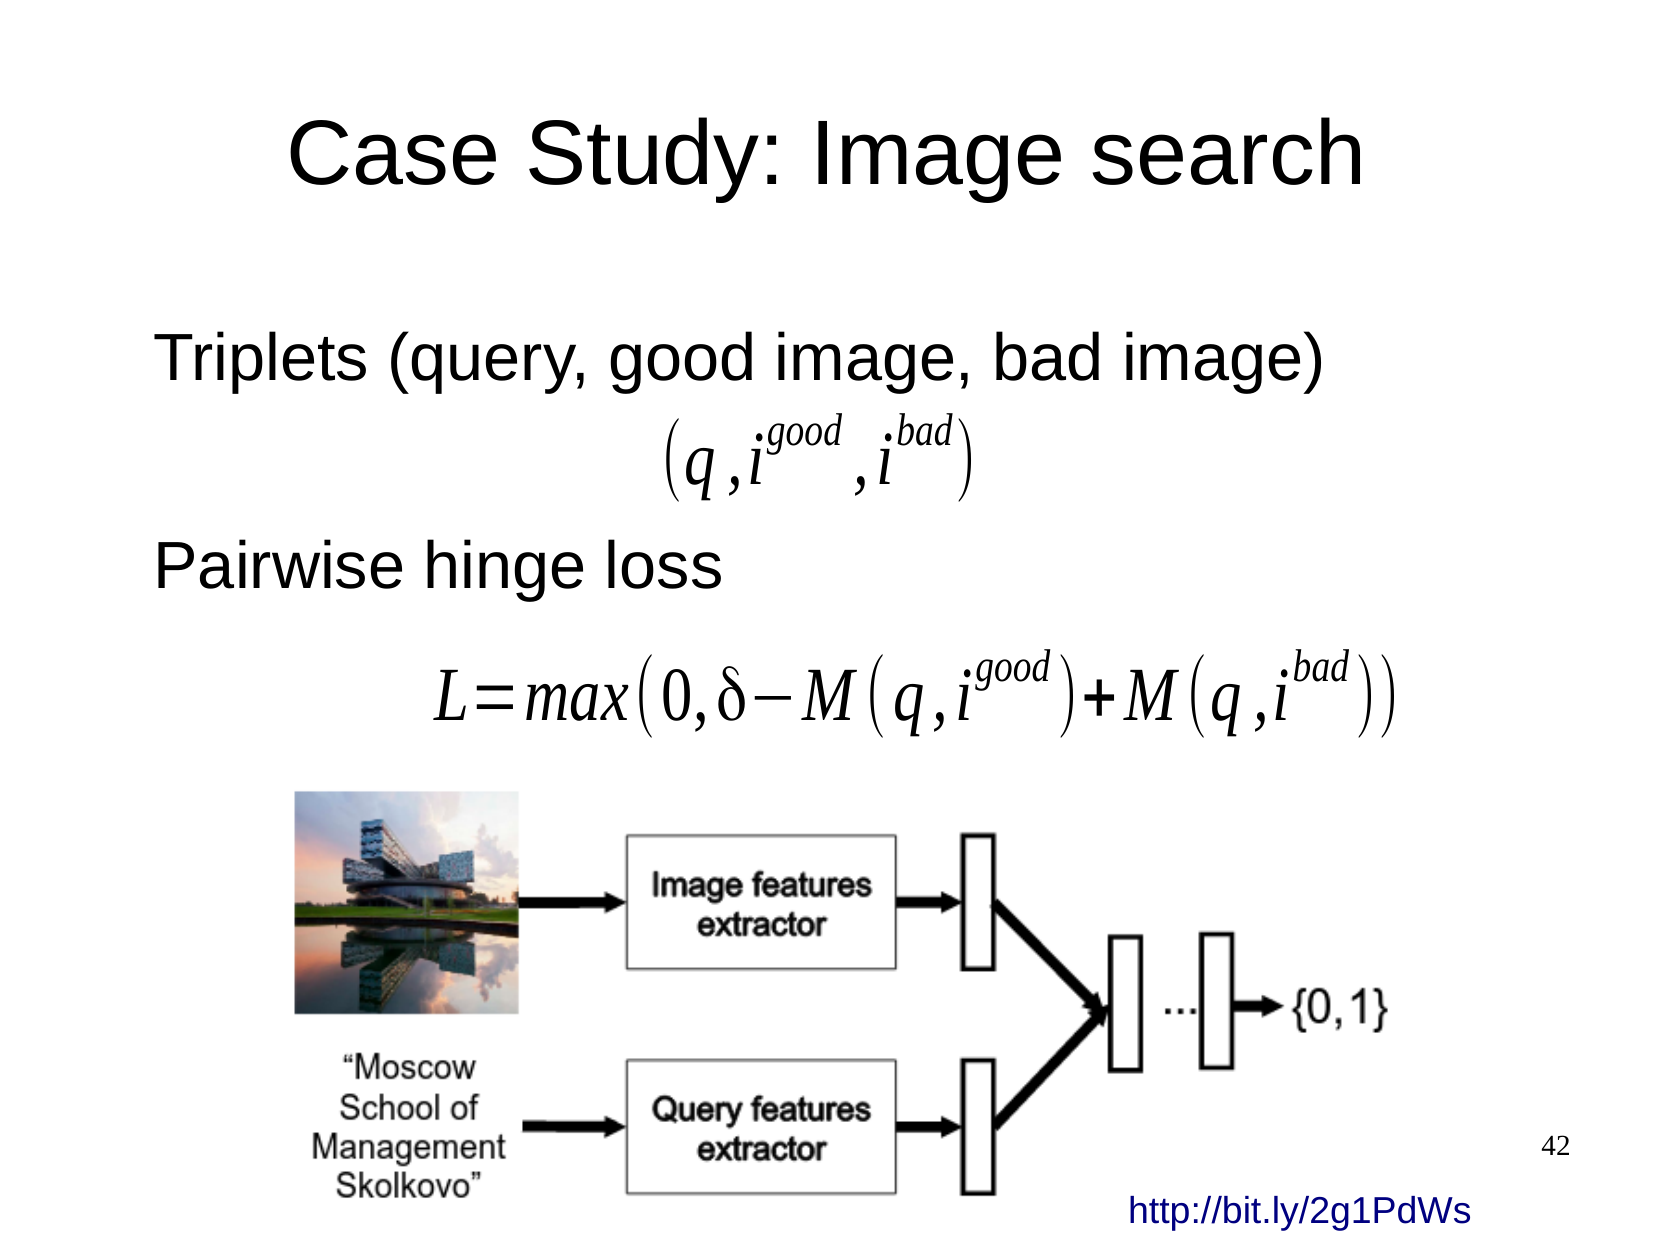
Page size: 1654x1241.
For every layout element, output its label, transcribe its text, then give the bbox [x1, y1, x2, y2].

picture [245, 751, 1451, 1238]
chart [645, 402, 994, 505]
text_box http://bit.ly/2g1PdWs [1113, 1182, 1487, 1240]
chart [415, 638, 1414, 741]
list Triplets (query, good image, bad image) Pairwise hinge loss [82, 319, 1571, 1039]
title Case Study: Image search [82, 49, 1571, 257]
